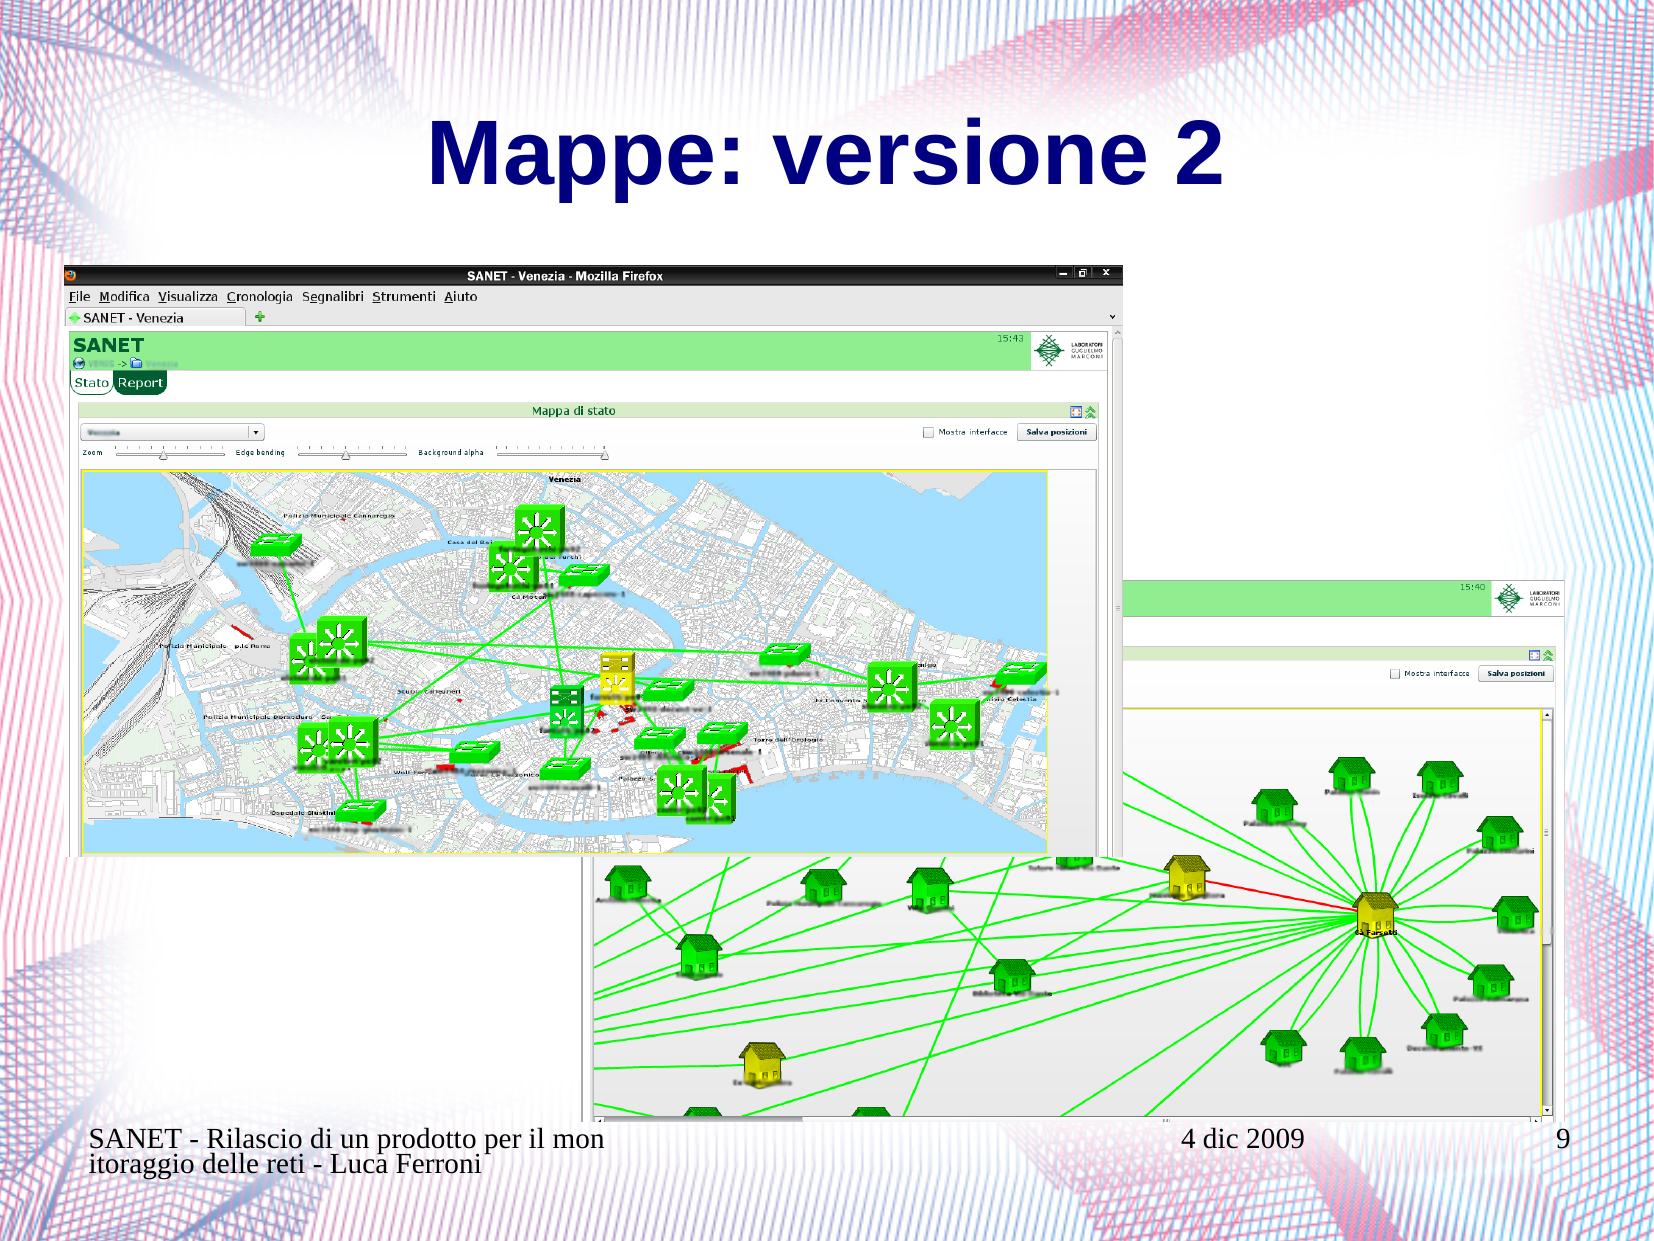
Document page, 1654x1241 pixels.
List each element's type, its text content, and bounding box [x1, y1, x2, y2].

picture [0, 0, 1654, 1241]
title Mappe: versione 2 [82, 49, 1571, 257]
